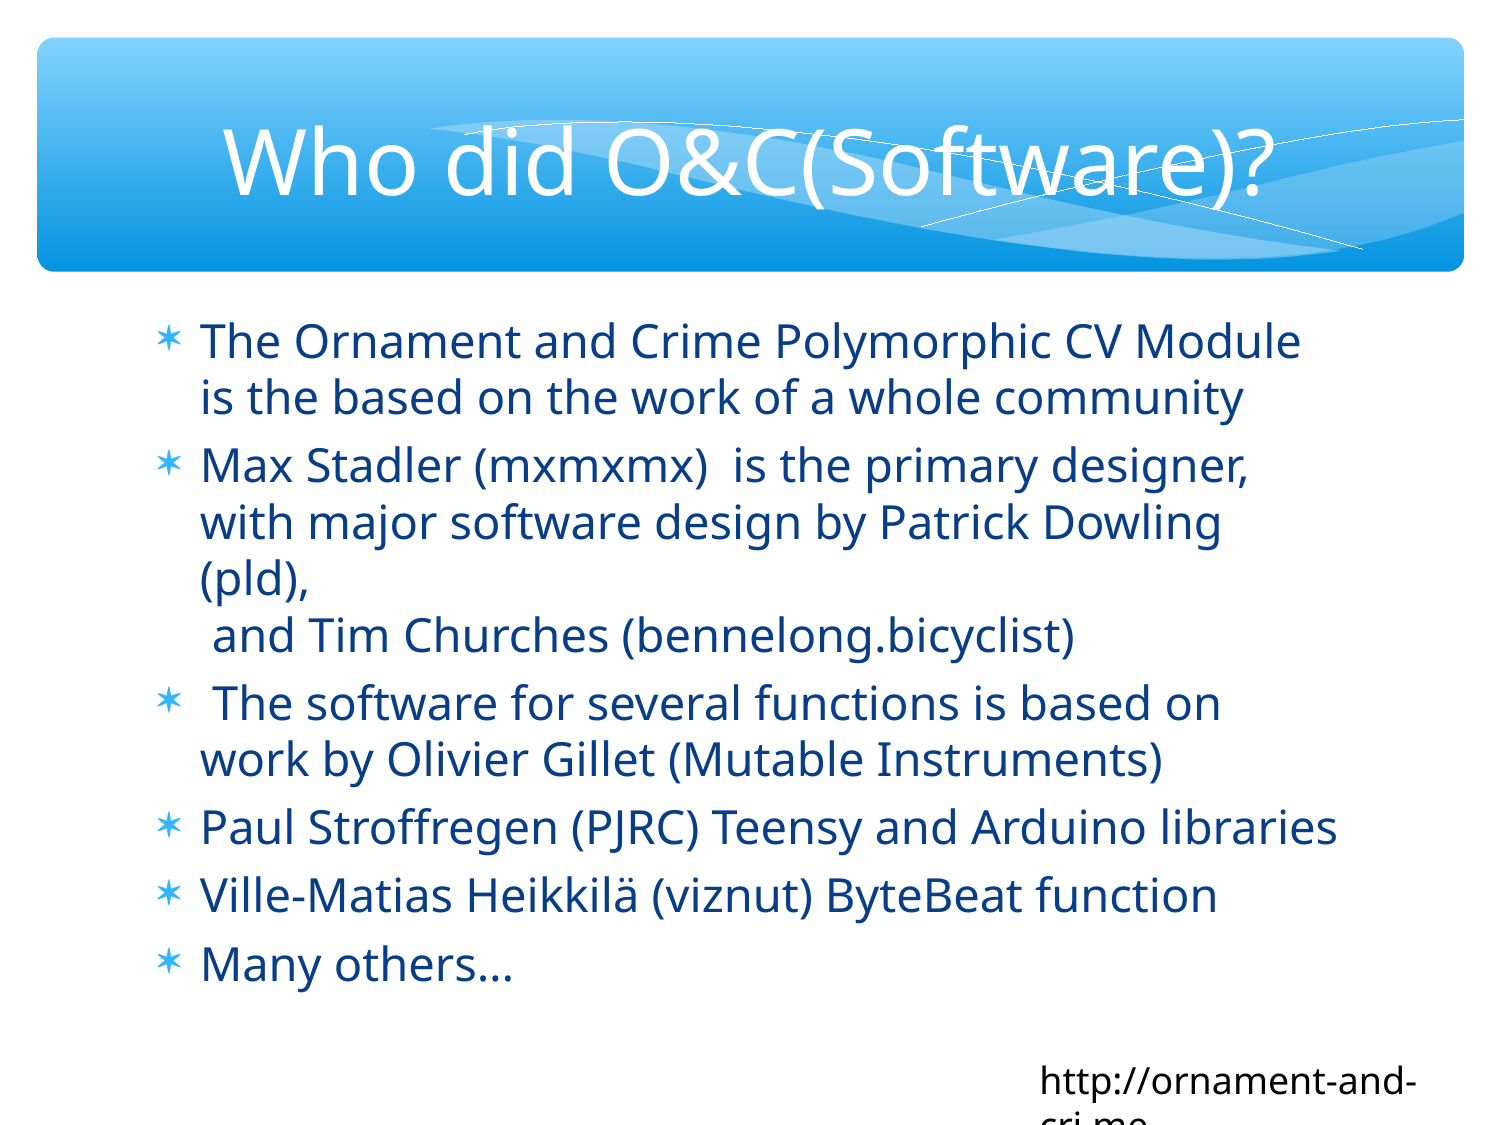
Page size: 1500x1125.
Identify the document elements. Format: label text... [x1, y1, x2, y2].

text_box http://ornament-and-cri.me [1024, 1050, 1486, 1110]
title Who did O&C(Software)? [75, 40, 1426, 276]
list The Ornament and Crime Polymorphic CV Module is the based on the work of a whole community Max Stadler (mxmxmx) is the primary designer, with major software design by Patrick Dowling (pld), and Tim Churches (bennelong.bicyclist) The software for several functions is based on work by Olivier Gillet (Mutable Instruments) Paul Stroffregen (PJRC) Teensy and Arduino libraries Ville-Matias Heikkilä (viznut) ByteBeat function Many others... [142, 303, 1359, 1066]
